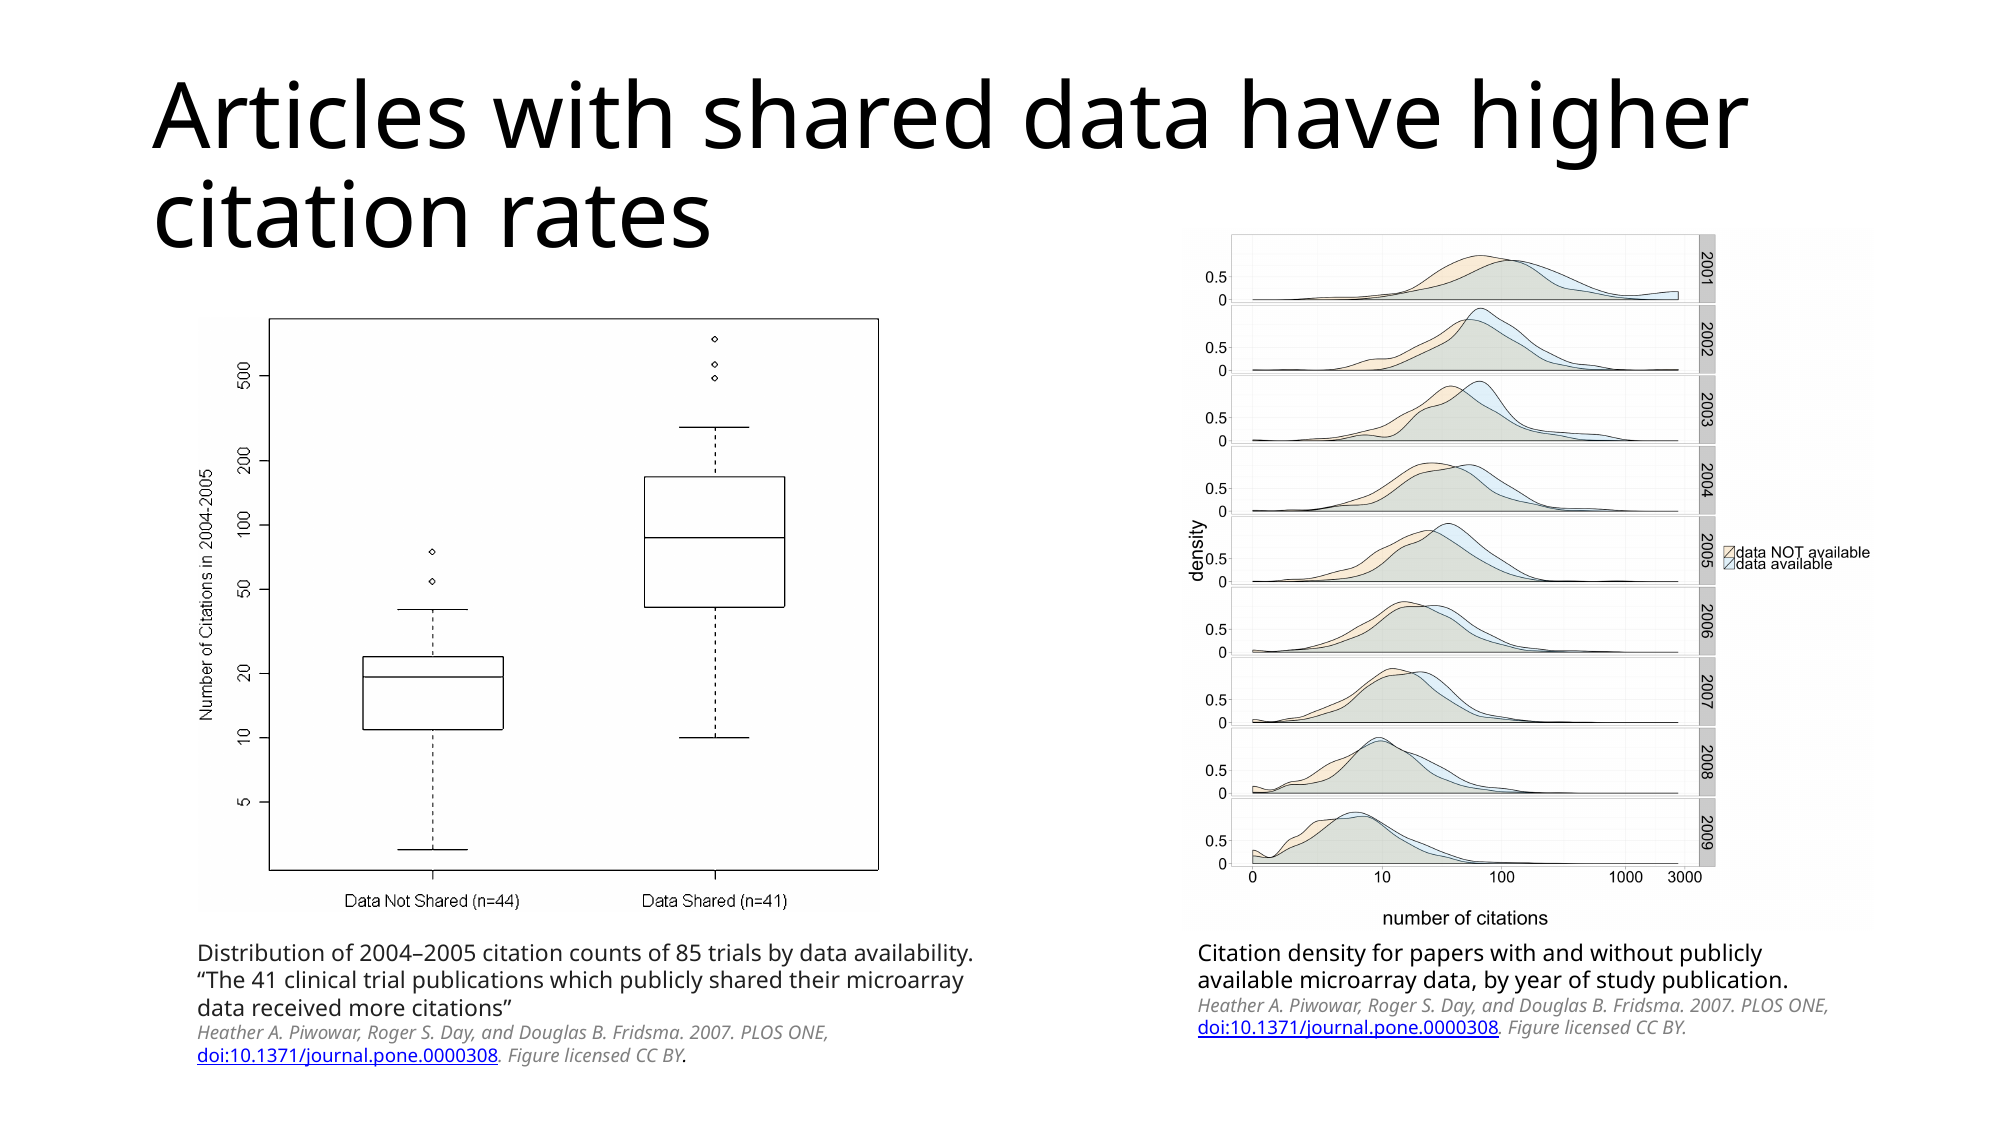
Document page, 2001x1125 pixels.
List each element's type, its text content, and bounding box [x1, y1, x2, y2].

picture [198, 317, 880, 912]
text_box Articles with shared data have higher citation rates [137, 59, 1863, 278]
text_box Distribution of 2004–2005 citation counts of 85 trials by data availability. “The 41 clinical trial publications which publicly shared their microarray data received more citations” Heather A. Piwowar, Roger S. Day, and Douglas B. Fridsma. 2007. PLOS ONE, doi:10.1371/journal.pone.0000308. Figure licensed CC BY. [182, 931, 1013, 1074]
picture [1182, 228, 1874, 931]
text_box Citation density for papers with and without publicly available microarray data, by year of study publication. Heather A. Piwowar, Roger S. Day, and Douglas B. Fridsma. 2007. PLOS ONE, doi:10.1371/journal.pone.0000308. Figure licensed CC BY. [1182, 931, 1874, 1046]
